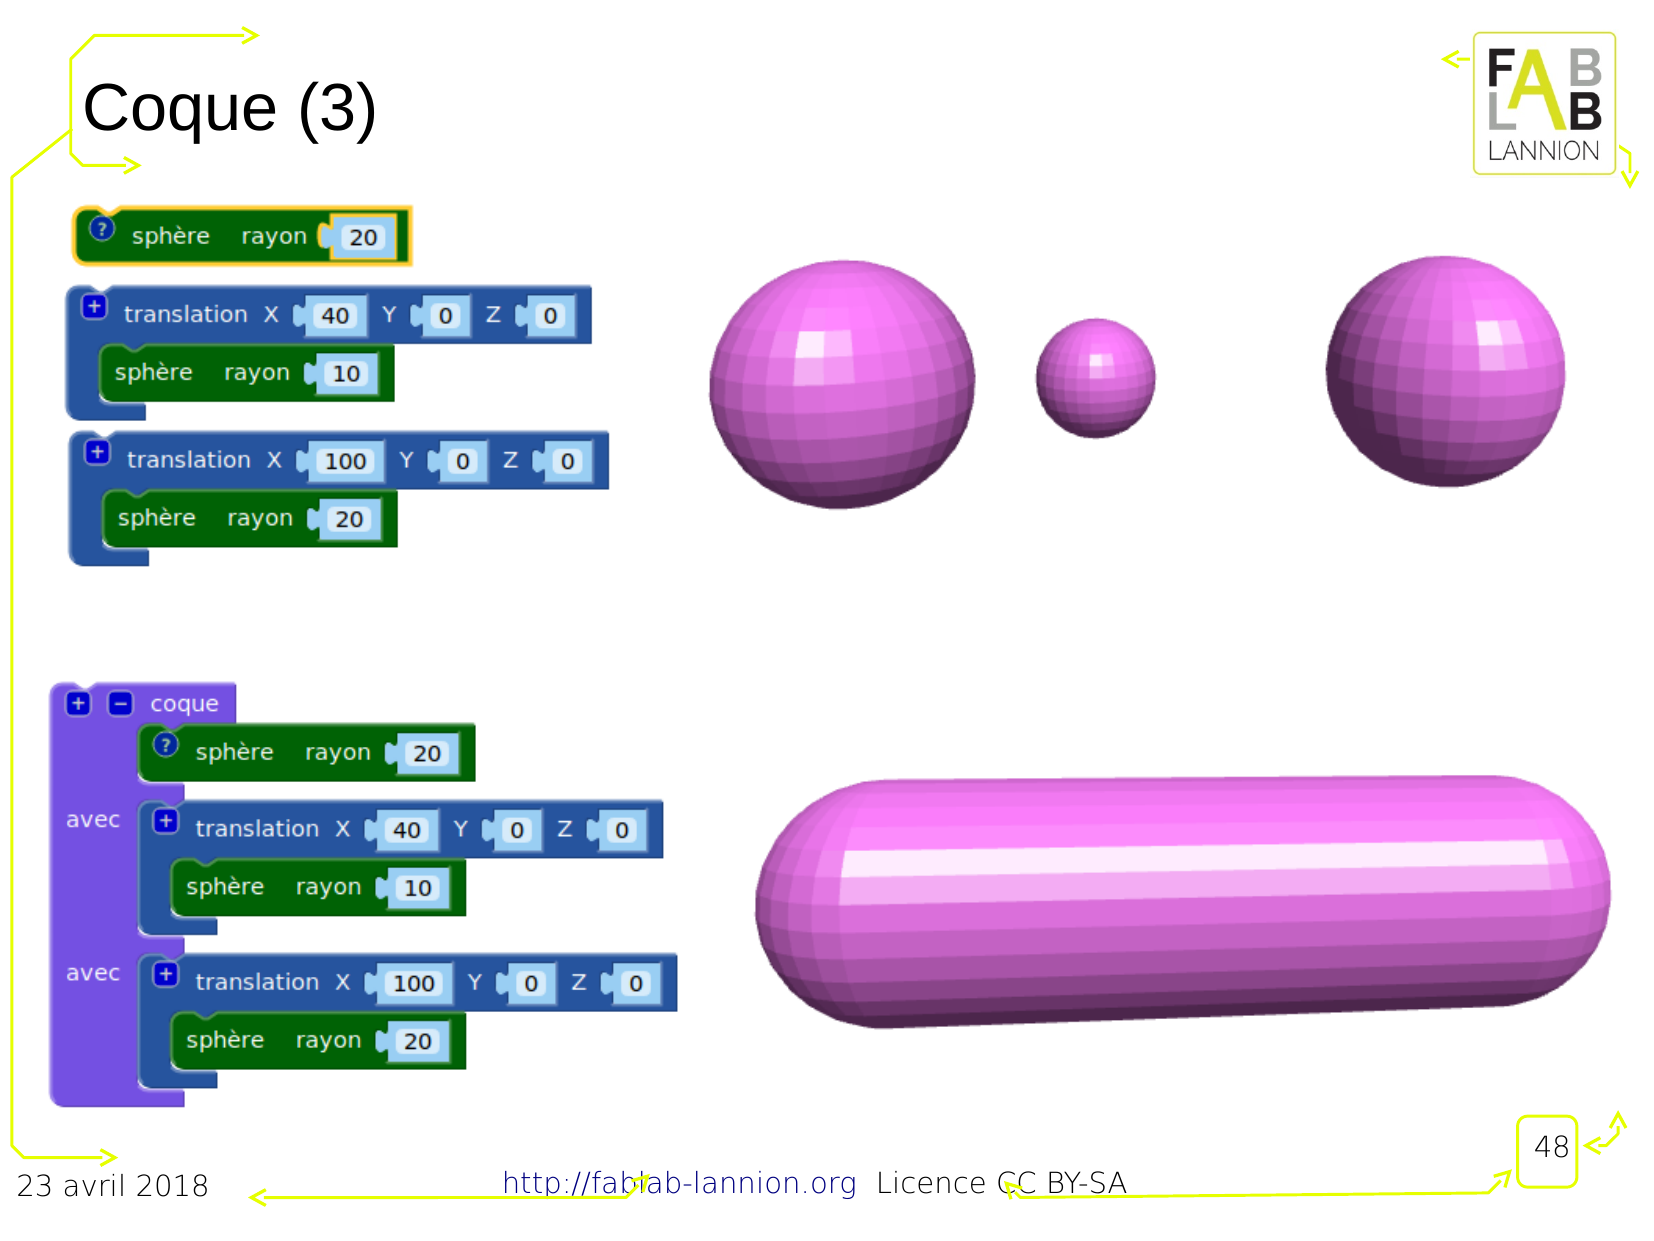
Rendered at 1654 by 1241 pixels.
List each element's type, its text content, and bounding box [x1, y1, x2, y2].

picture [57, 183, 650, 579]
picture [30, 649, 709, 1134]
picture [737, 752, 1642, 1052]
title Coque (3) [82, 49, 1441, 166]
picture [685, 228, 1609, 556]
picture [1470, 29, 1619, 178]
